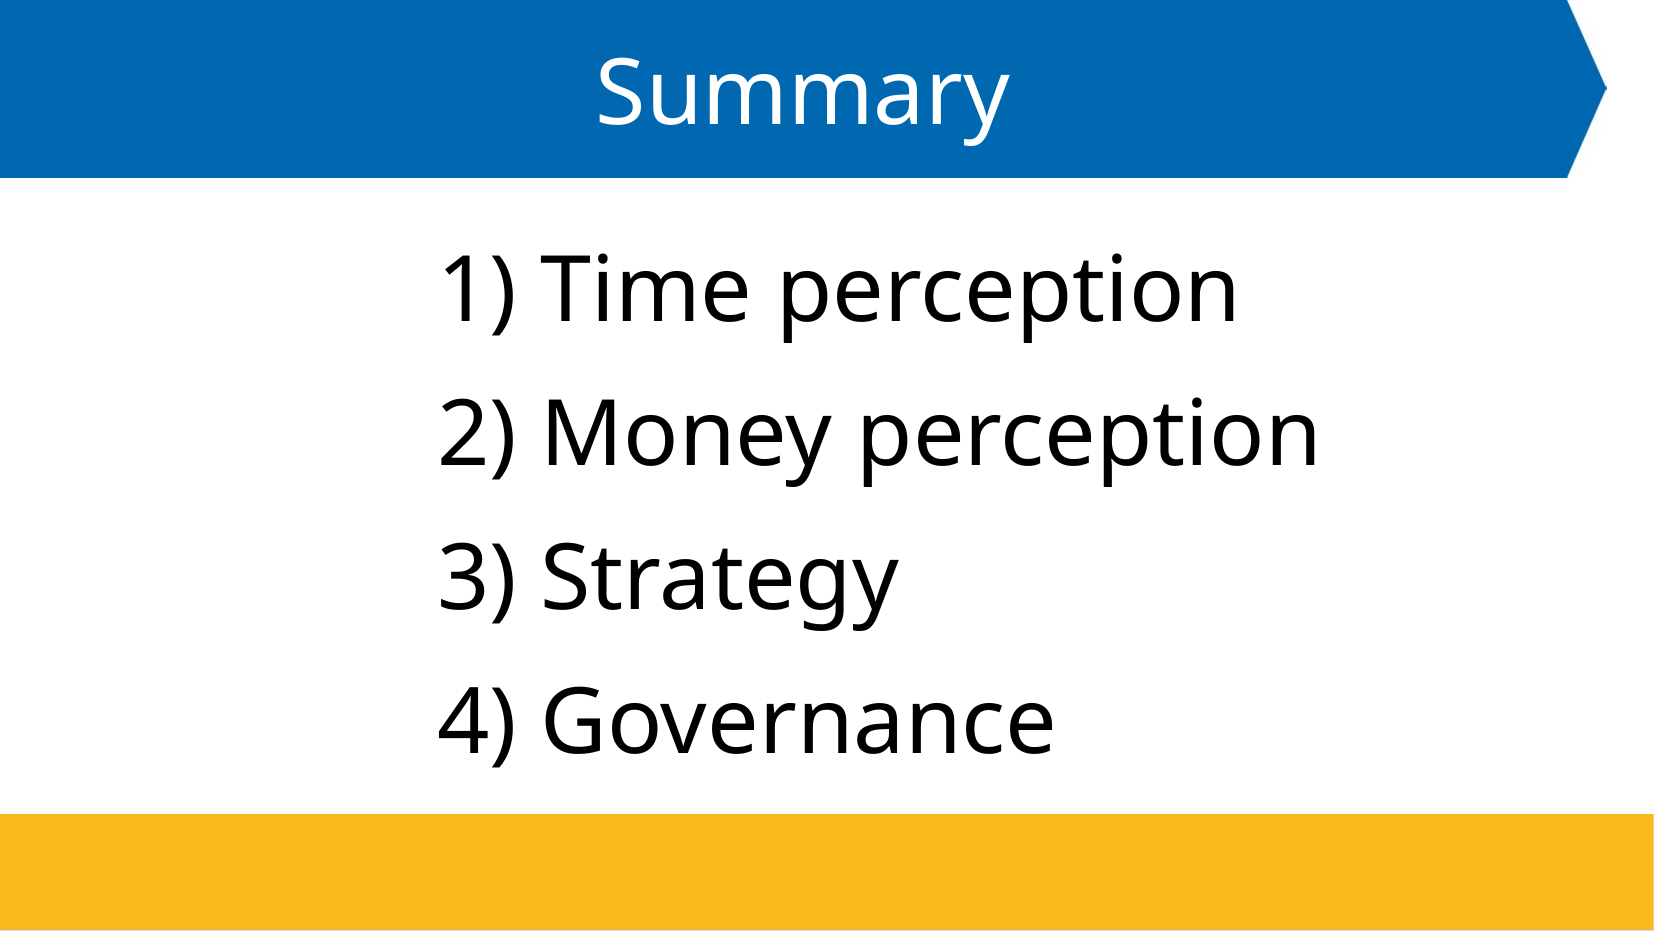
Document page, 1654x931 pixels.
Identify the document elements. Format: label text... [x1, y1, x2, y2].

subtitle Time perception Money perception Strategy Governance [437, 211, 1559, 774]
picture [0, 0, 1607, 178]
picture [0, 814, 1654, 931]
title Summary [59, 23, 1548, 154]
